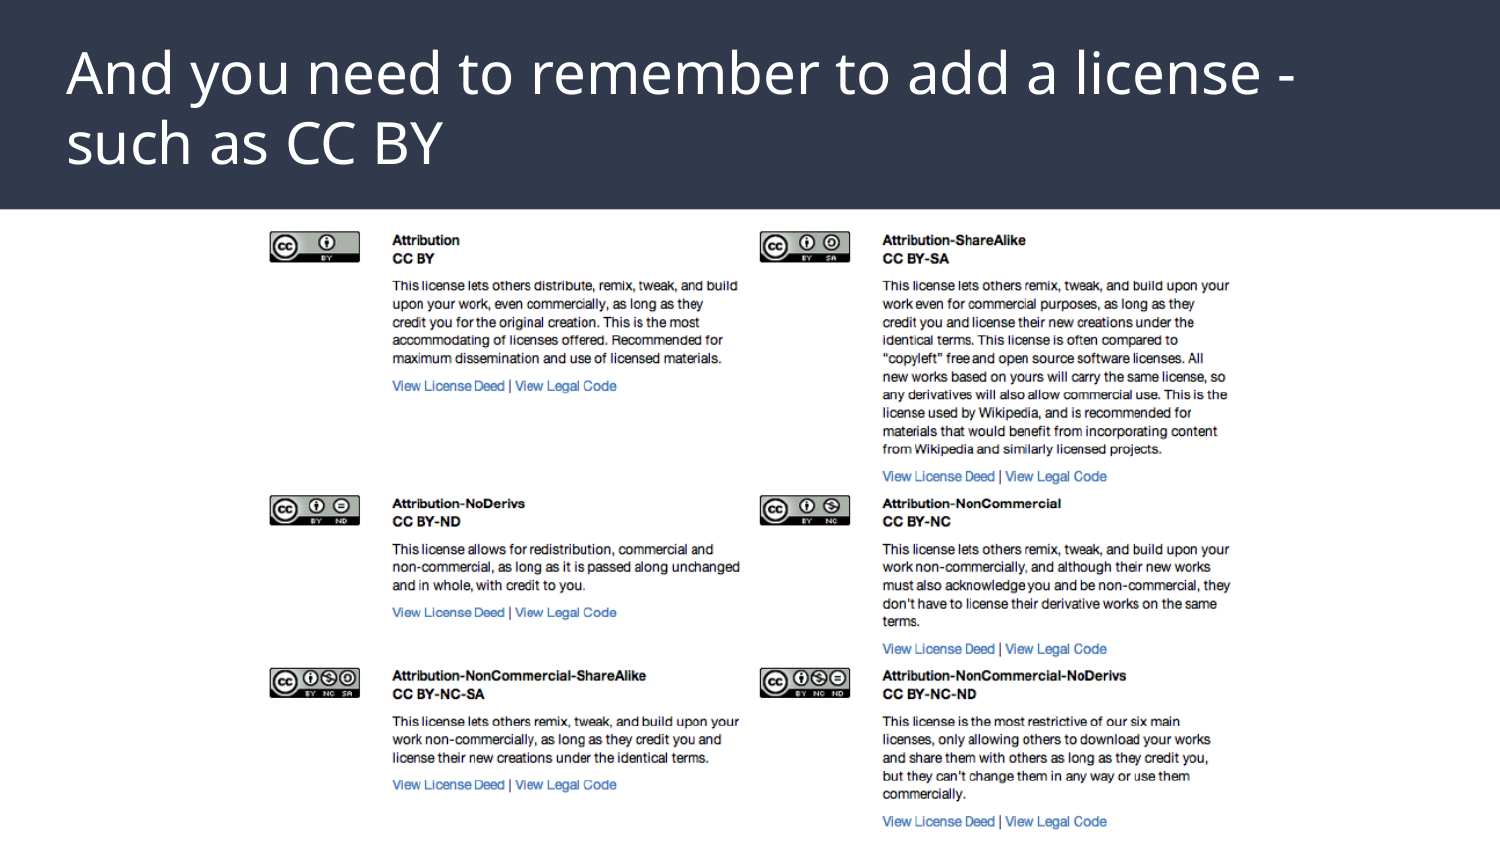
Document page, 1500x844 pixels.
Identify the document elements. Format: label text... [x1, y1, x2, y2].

title And you need to remember to add a license - such as CC BY [51, 21, 1449, 124]
picture [254, 226, 1246, 836]
